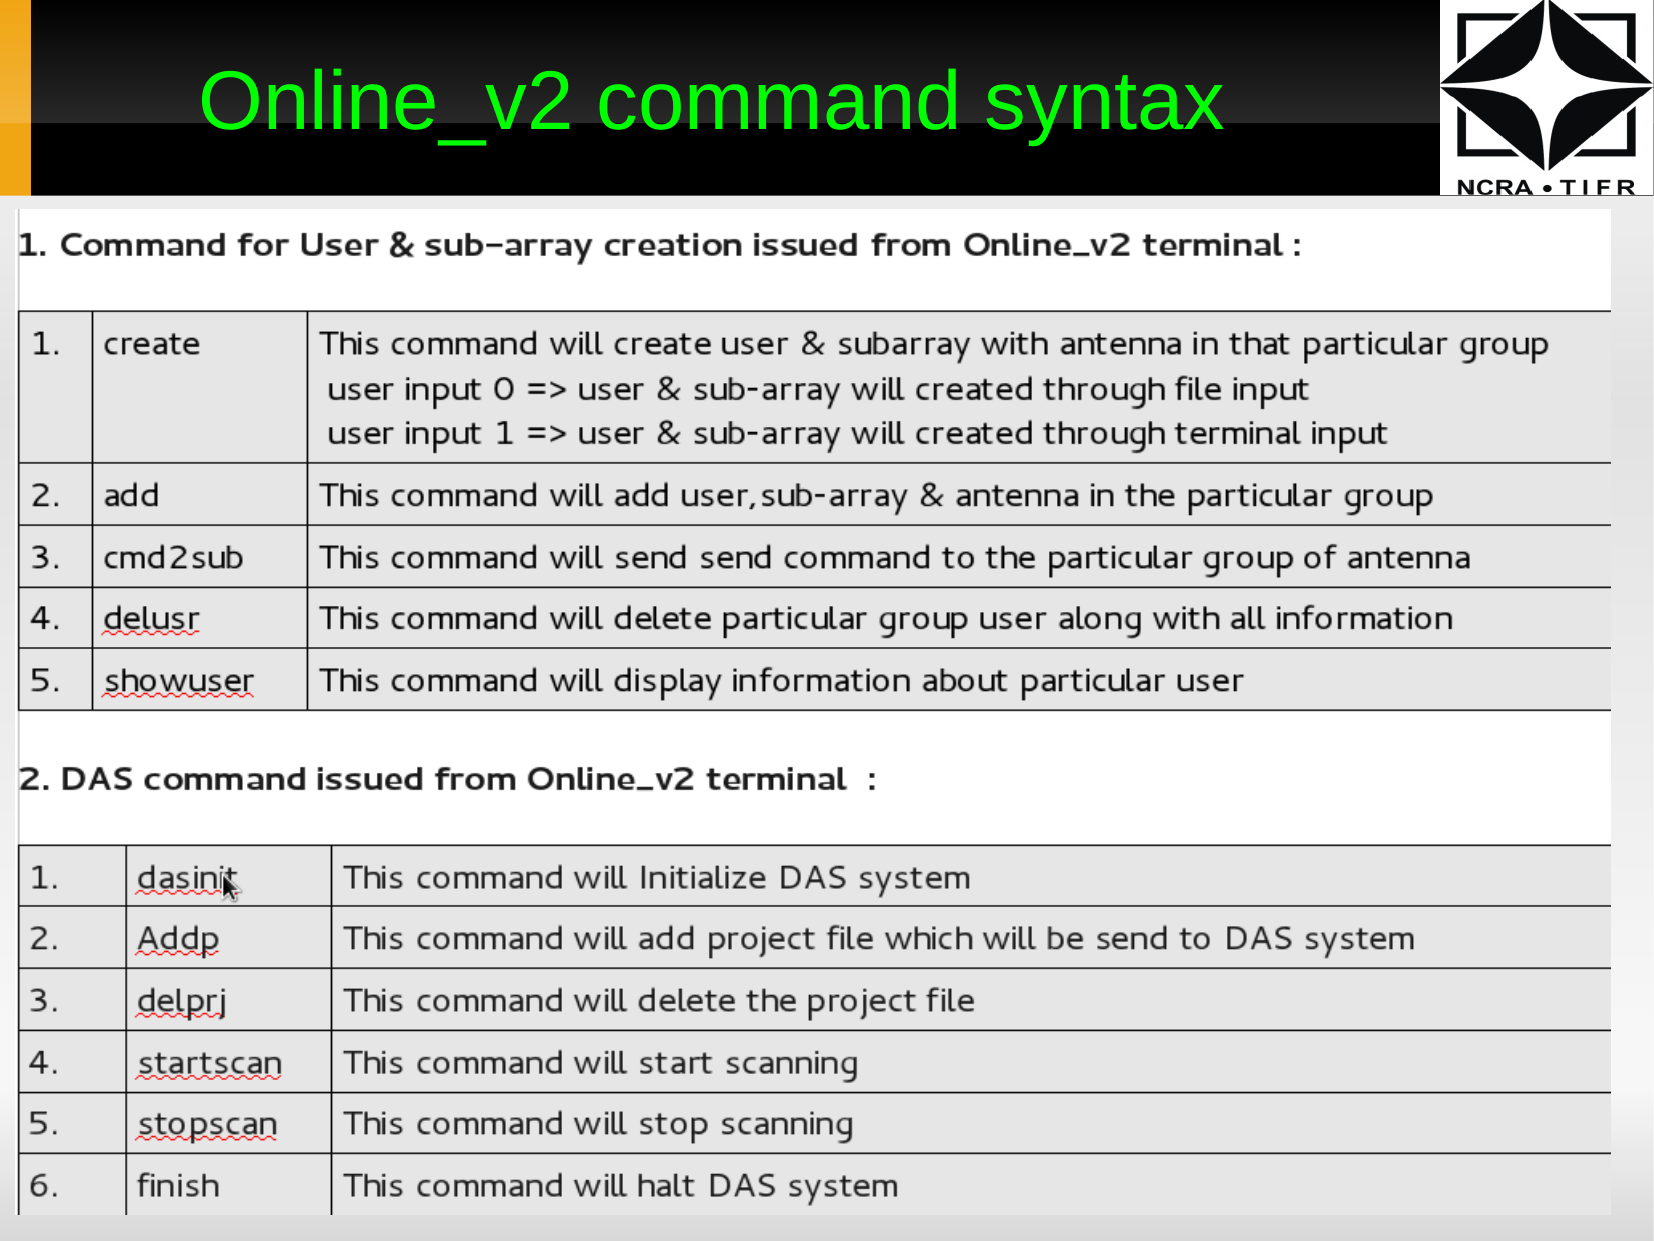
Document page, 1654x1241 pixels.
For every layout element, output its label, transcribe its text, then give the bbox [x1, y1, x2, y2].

text_box Online_v2 command syntax [0, 46, 1426, 155]
picture [0, 0, 1654, 1241]
